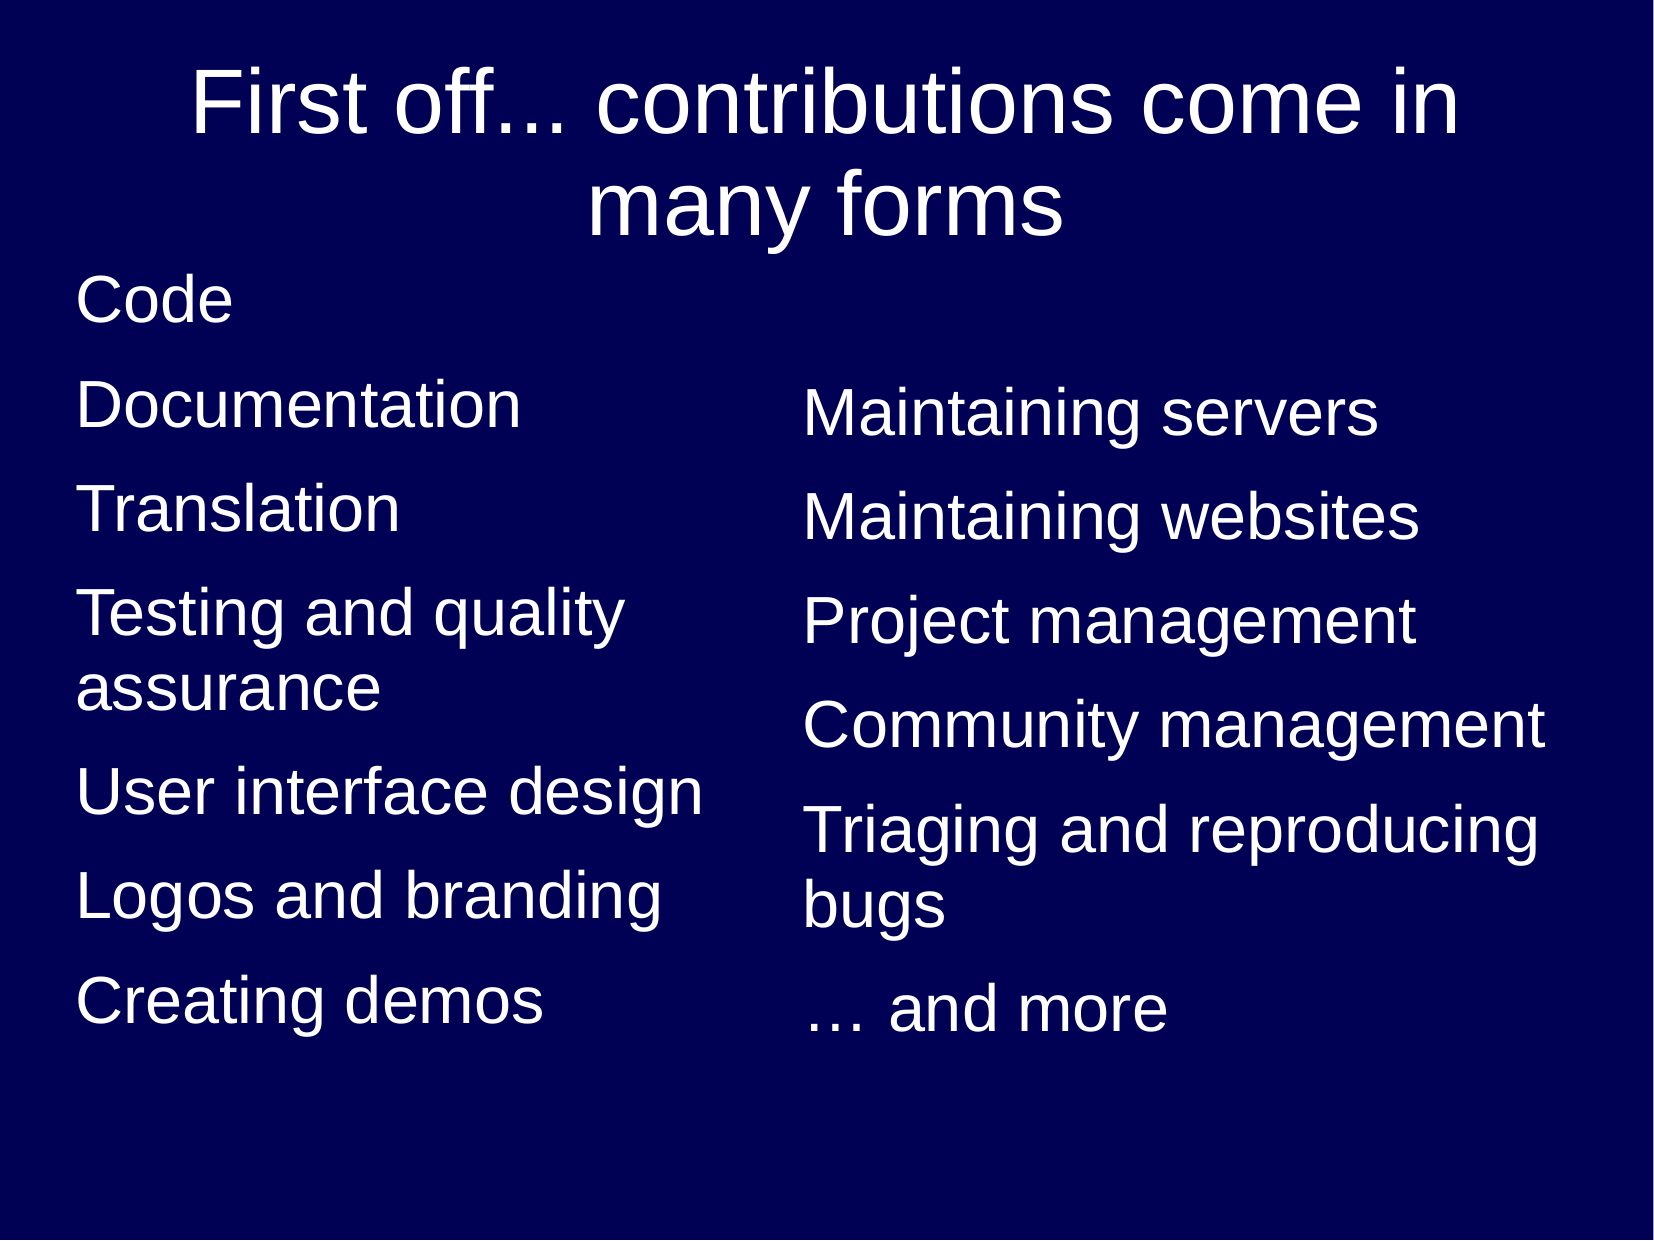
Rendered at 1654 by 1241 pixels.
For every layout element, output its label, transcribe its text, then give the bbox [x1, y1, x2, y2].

list Code Documentation Translation Testing and quality assurance User interface design Logos and branding Creating demos [75, 262, 851, 1142]
title First off... contributions come in many forms [82, 49, 1571, 257]
list Maintaining servers Maintaining websites Project management Community management Triaging and reproducing bugs … and more [802, 374, 1654, 1241]
